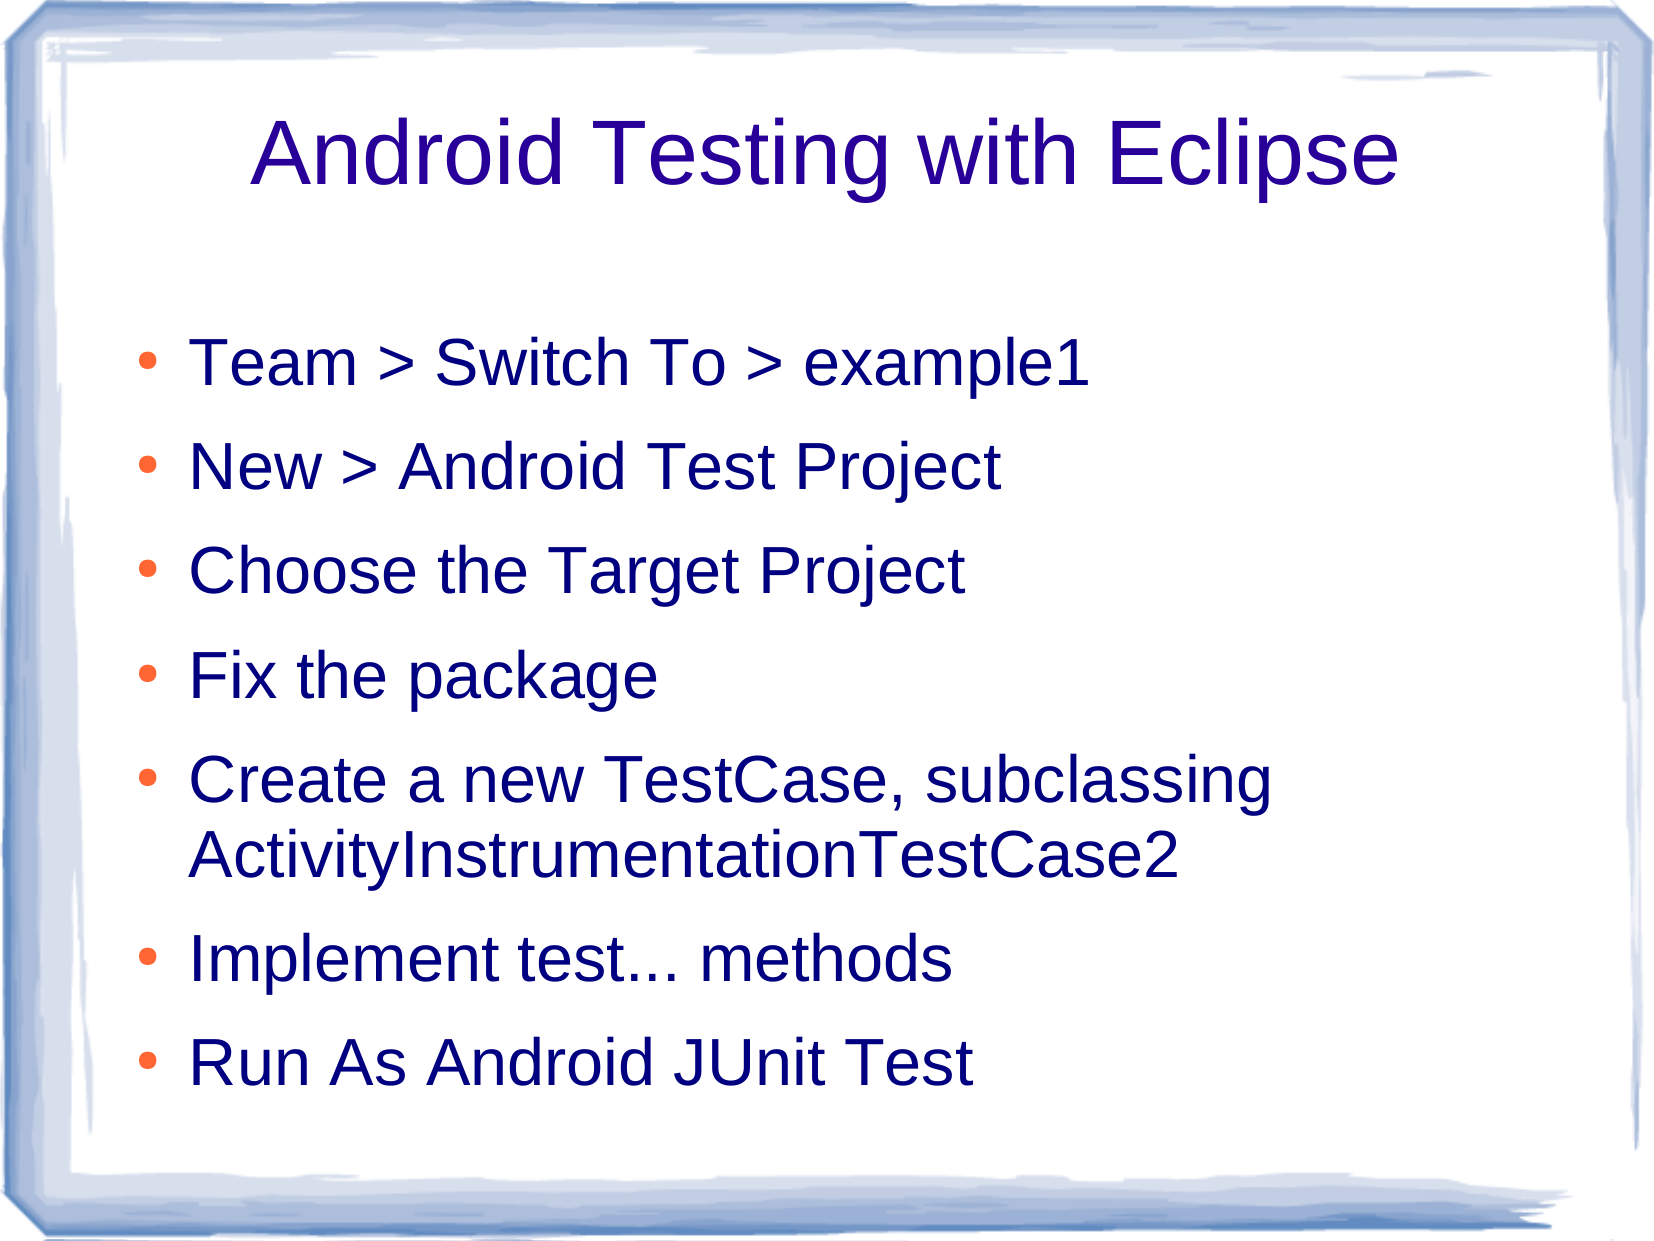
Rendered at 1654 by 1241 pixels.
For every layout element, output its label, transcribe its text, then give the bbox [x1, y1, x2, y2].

picture [0, 0, 1654, 1241]
list Team > Switch To > example1 New > Android Test Project Choose the Target Project Fix the package Create a new TestCase, subclassing ActivityInstrumentationTestCase2 Implement test... methods Run As Android JUnit Test [118, 324, 1571, 1129]
title Android Testing with Eclipse [82, 49, 1571, 257]
